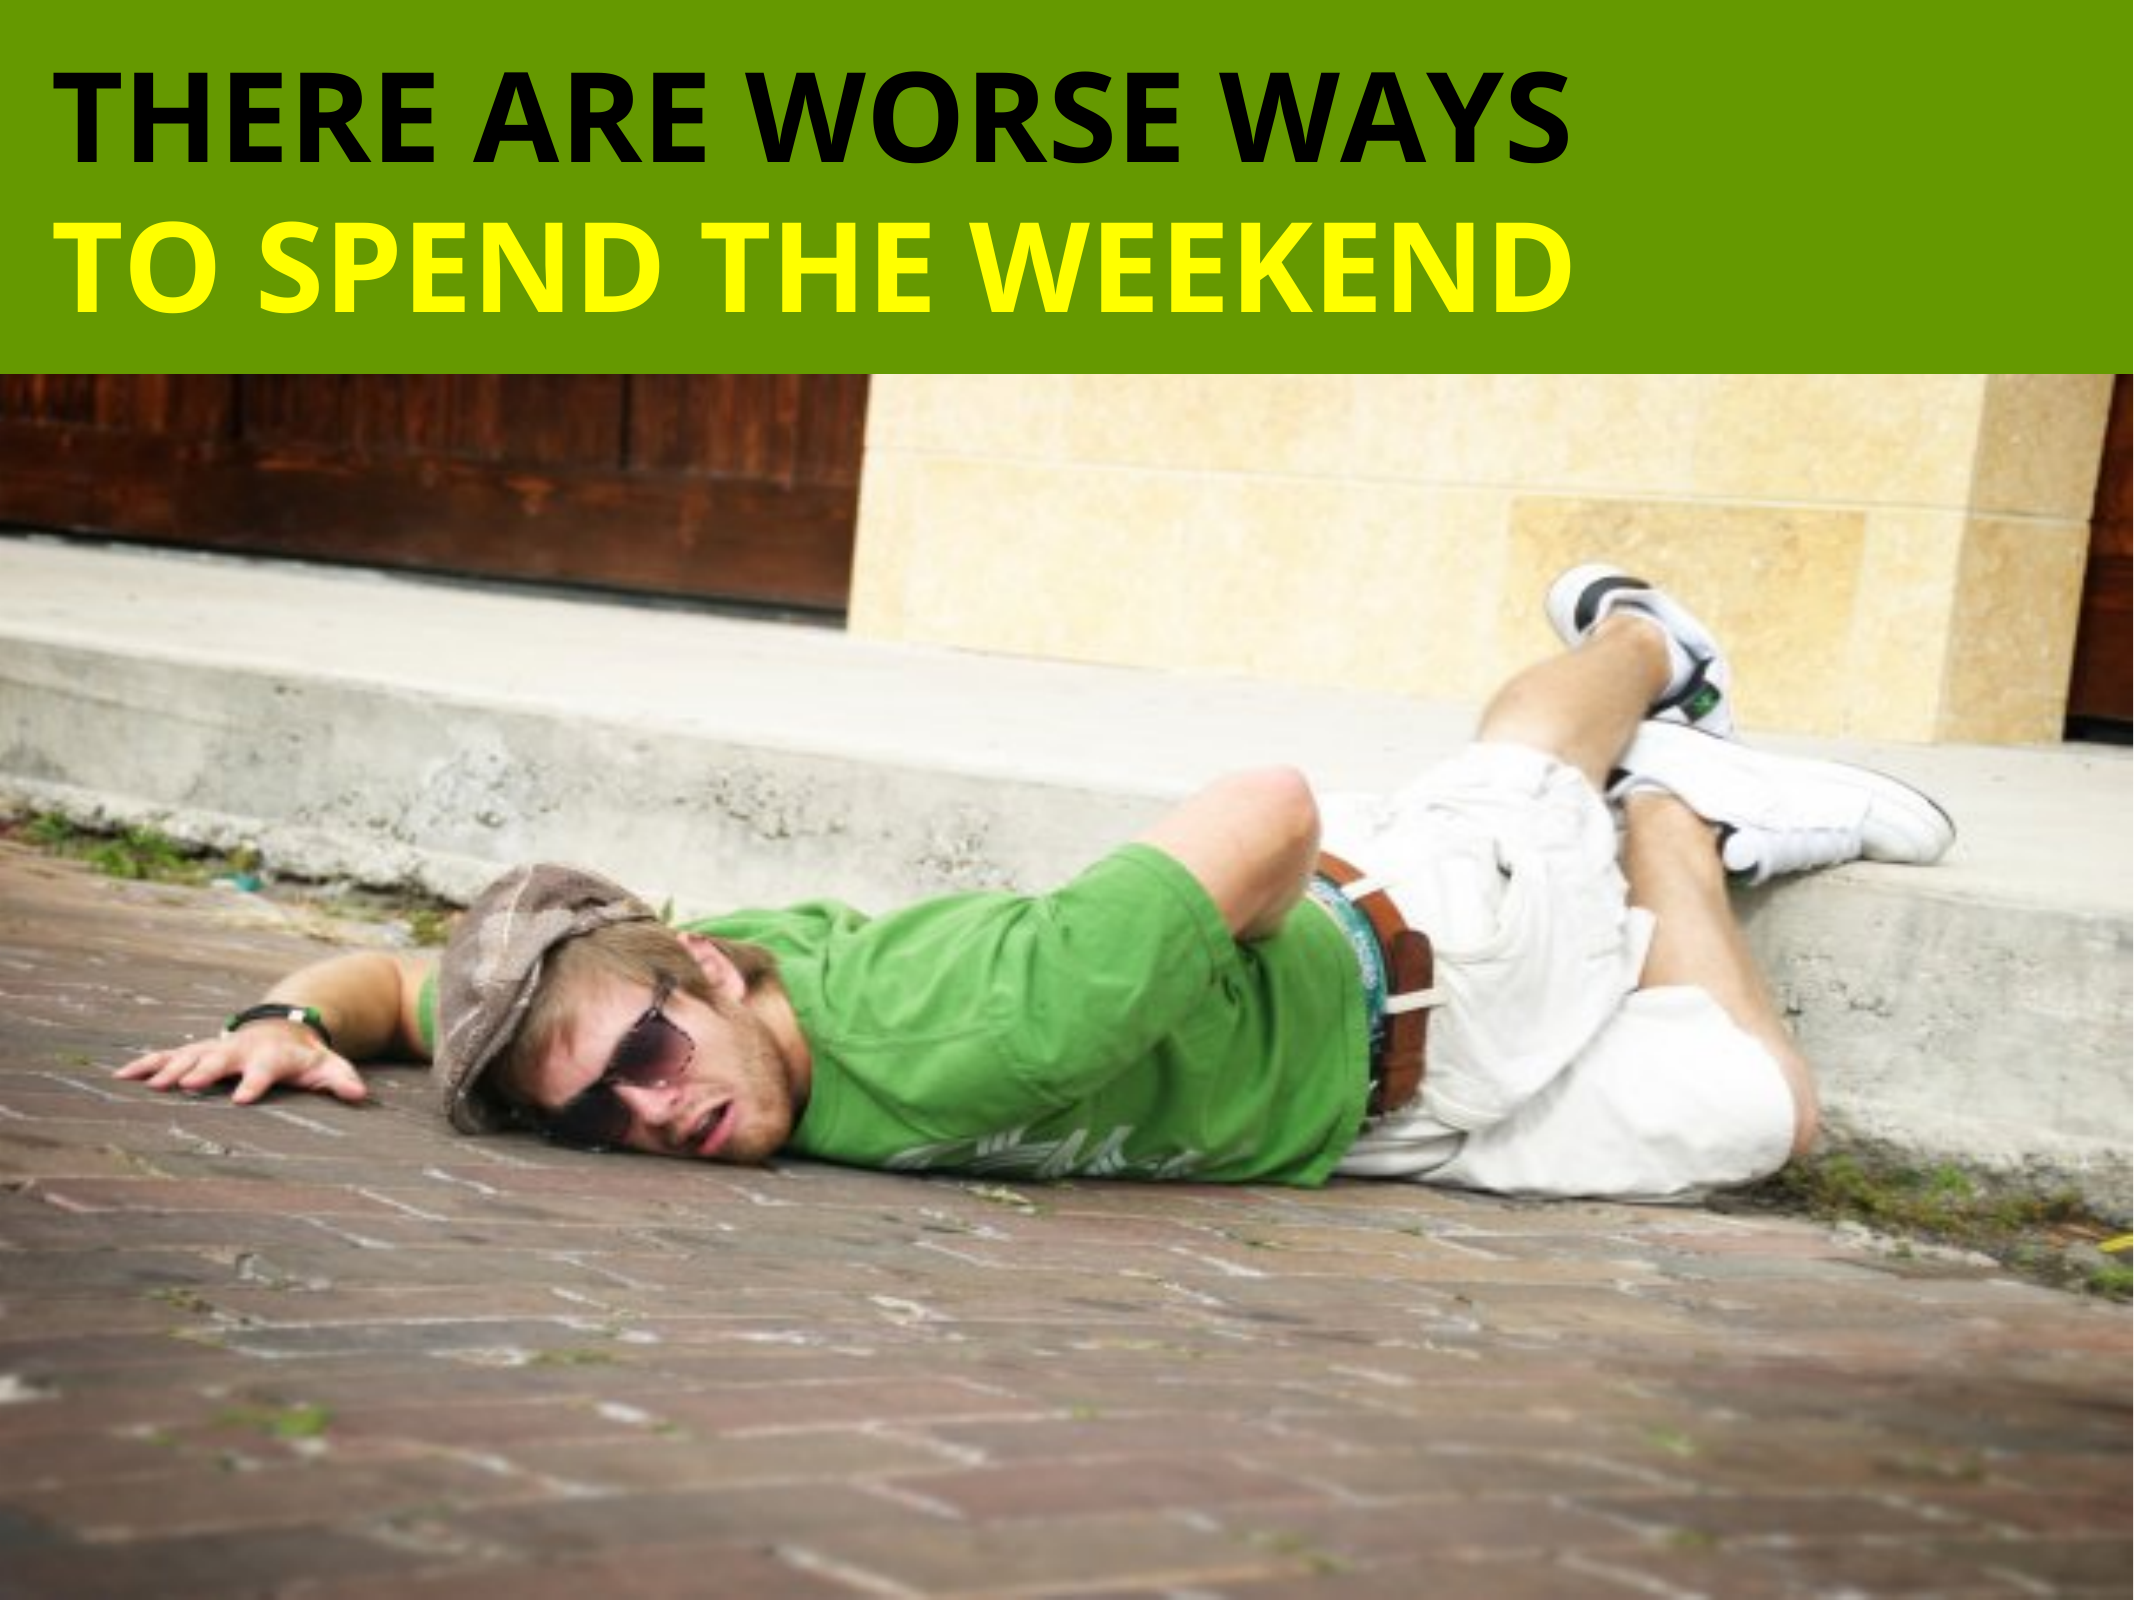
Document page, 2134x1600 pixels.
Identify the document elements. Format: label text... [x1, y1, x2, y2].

picture [0, 374, 2134, 1600]
text_box THERE ARE WORSE WAYS TO SPEND THE WEEKEND [41, 37, 2063, 374]
